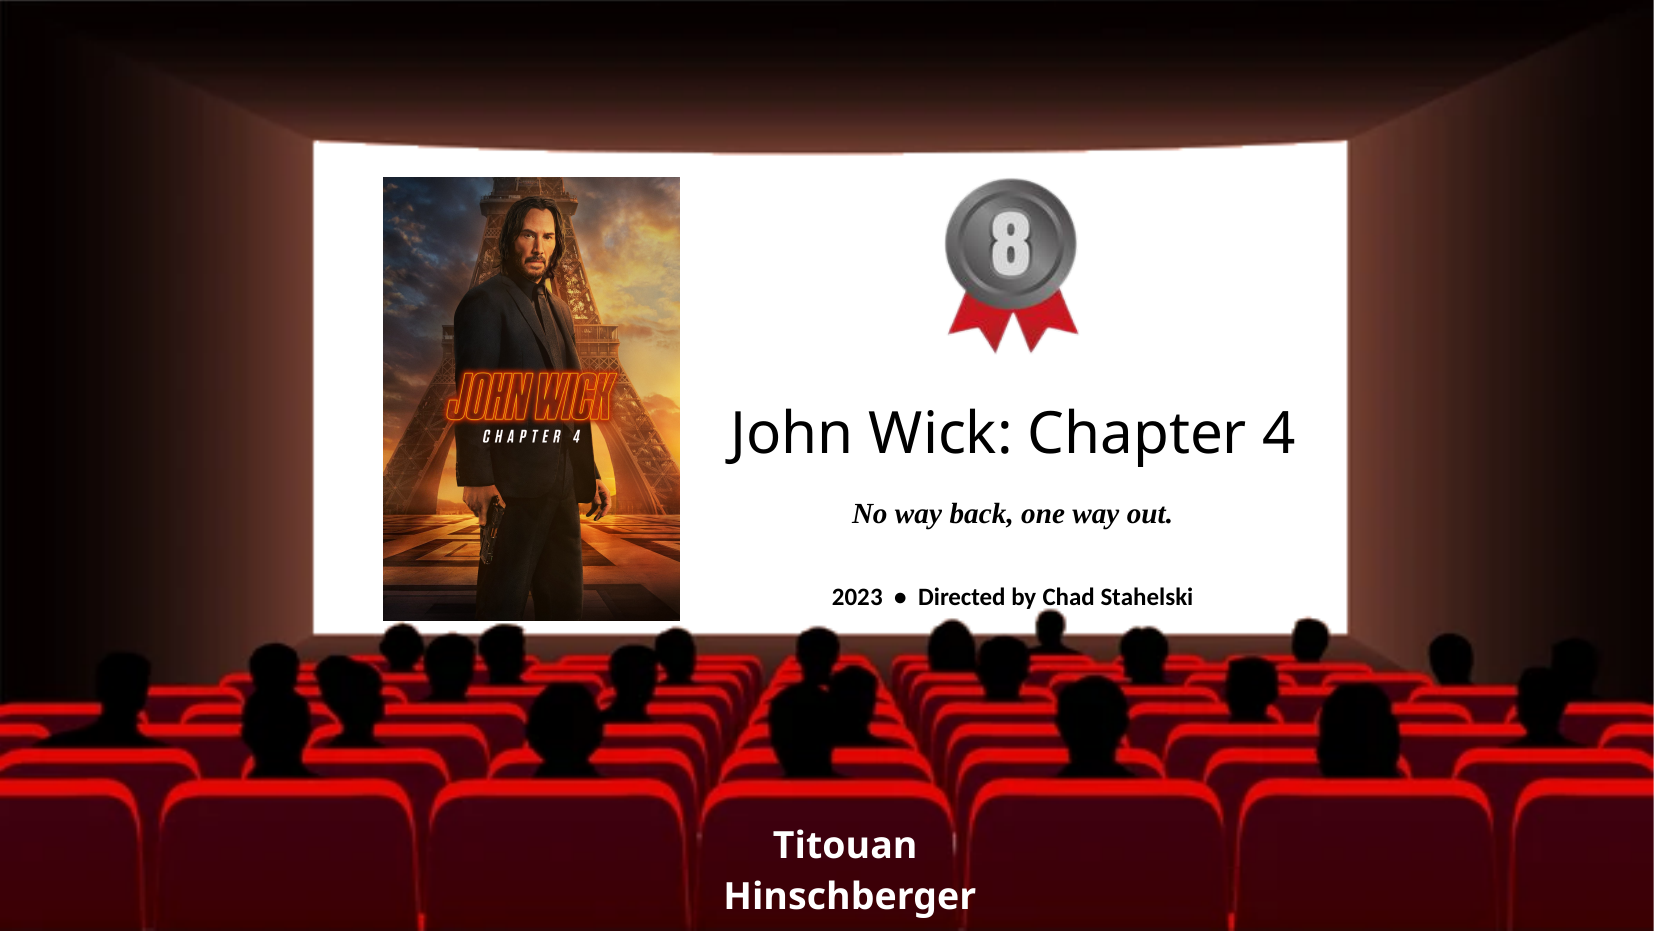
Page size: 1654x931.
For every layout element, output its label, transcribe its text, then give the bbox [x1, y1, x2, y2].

text_box John Wick: Chapter 4 [685, 383, 1341, 470]
picture [0, 0, 1654, 931]
text_box No way back, one way out. [685, 490, 1341, 538]
text_box 2023 • Directed by Chad Stahelski [680, 579, 1347, 619]
